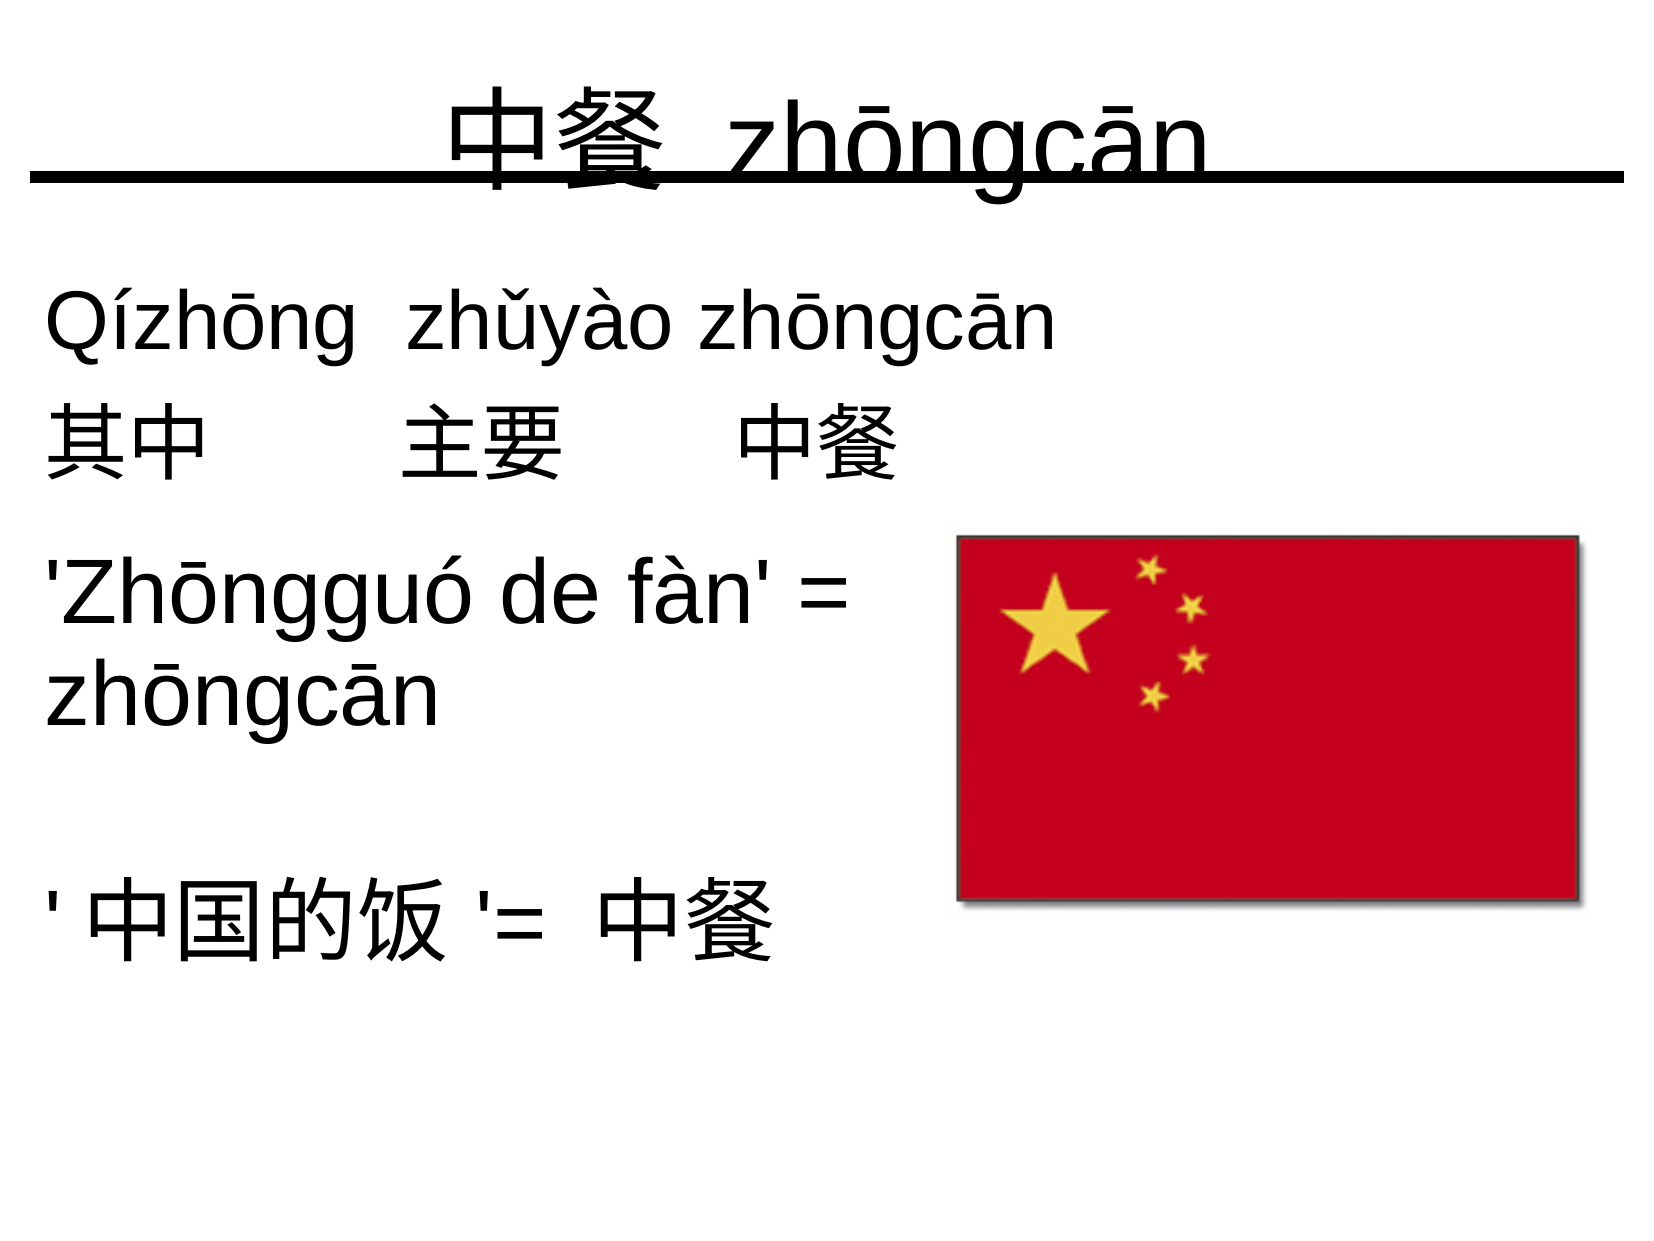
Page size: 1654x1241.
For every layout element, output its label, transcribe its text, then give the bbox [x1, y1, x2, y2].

text_box 中餐 zhōngcān [29, 43, 1625, 227]
text_box Qízhōng zhǔyào zhōngcān 其中 主要 中餐 [29, 266, 1097, 477]
text_box 'Zhōngguó de fàn' = zhōngcān '中国的饭'= 中餐 [29, 532, 1123, 1241]
picture [944, 472, 1595, 966]
